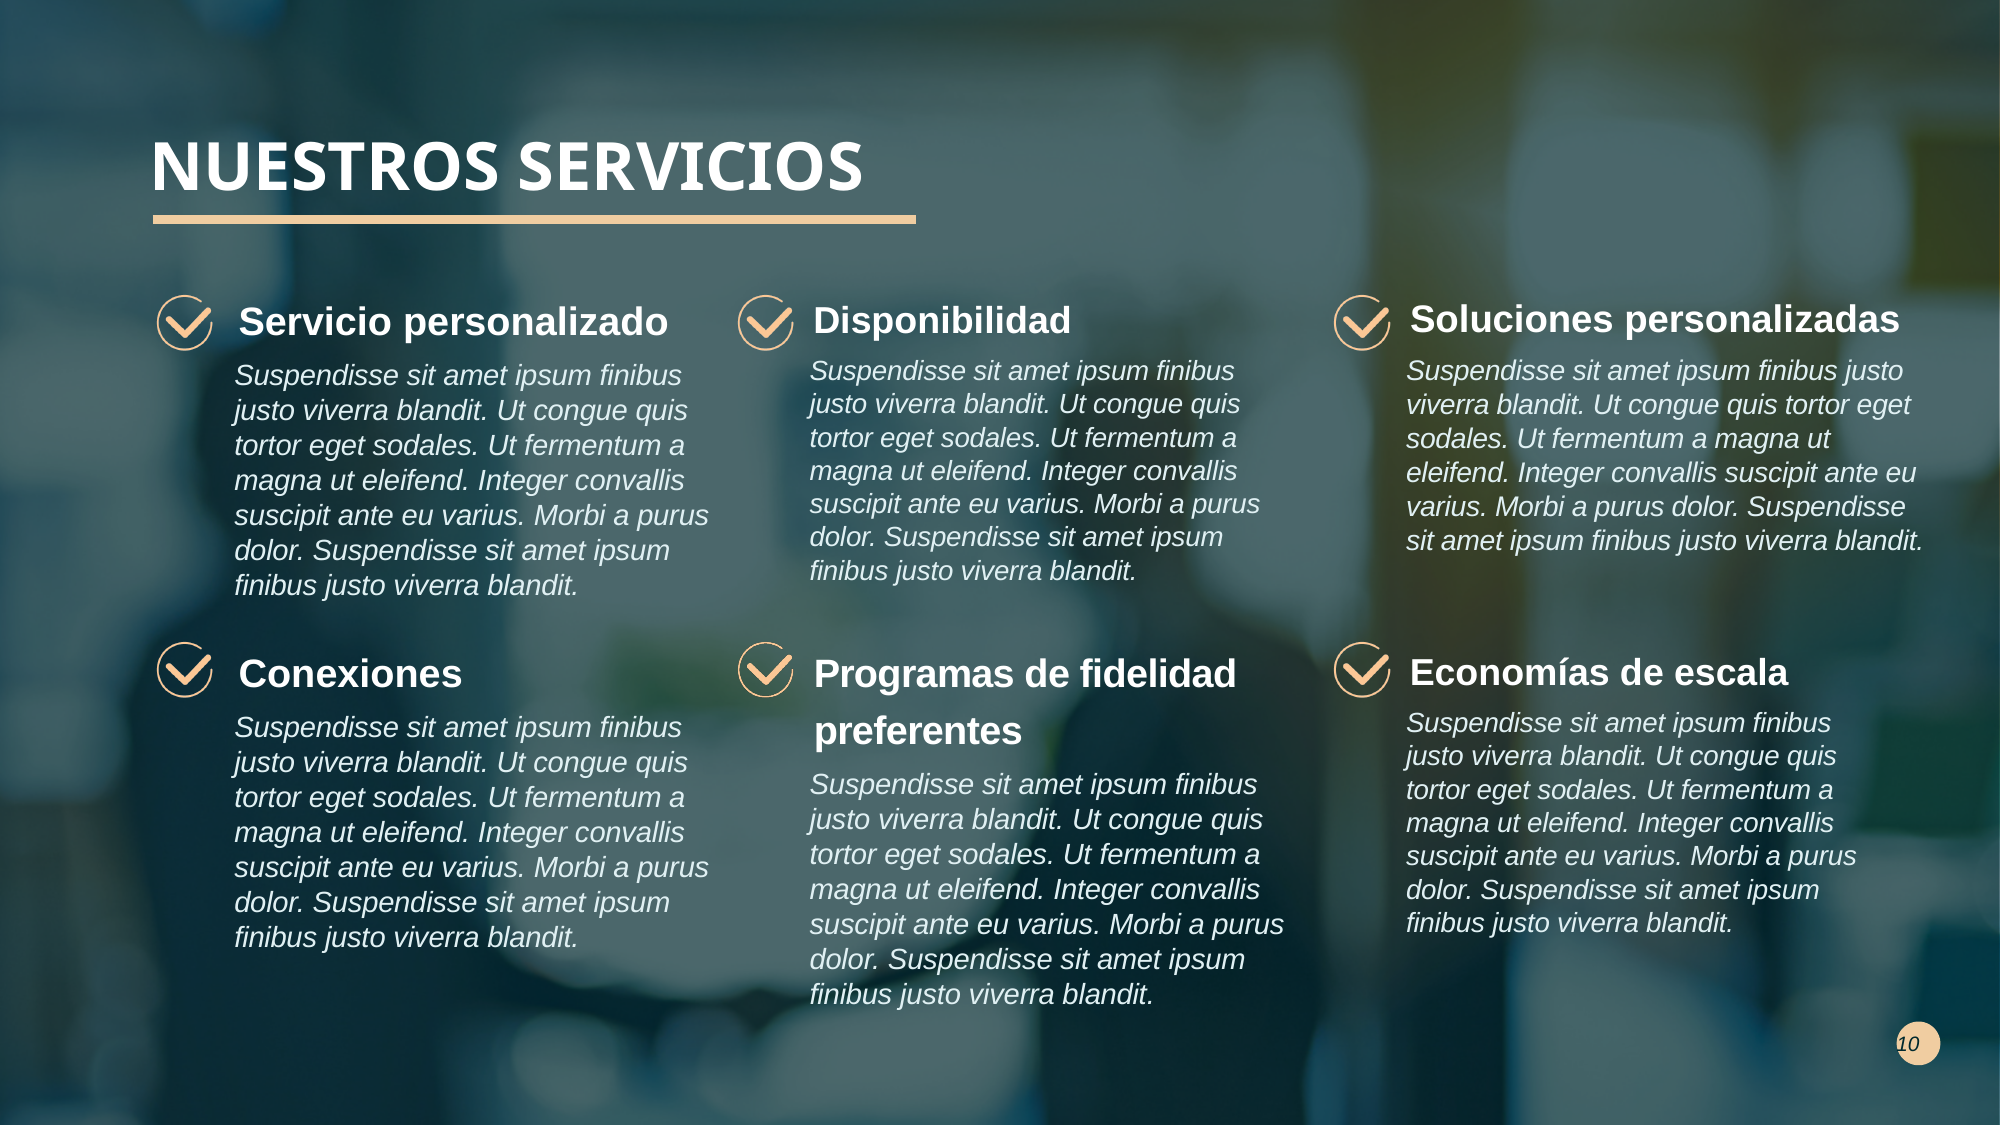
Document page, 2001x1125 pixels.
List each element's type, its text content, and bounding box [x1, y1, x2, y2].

list Disponibilidad Suspendisse sit amet ipsum finibus justo viverra blandit. Ut congue quis tortor eget sodales. Ut fermentum a magna ut eleifend. Integer convallis suscipit ante eu varius. Morbi a purus dolor. Suspendisse sit amet ipsum finibus justo viverra blandit. [794, 279, 1312, 595]
text_box [0, 0, 2000, 1125]
list Economías de escala Suspendisse sit amet ipsum finibus justo viverra blandit. Ut congue quis tortor eget sodales. Ut fermentum a magna ut eleifend. Integer convallis suscipit ante eu varius. Morbi a purus dolor. Suspendisse sit amet ipsum finibus justo viverra blandit. [1390, 631, 1908, 947]
picture [718, 622, 813, 717]
list Soluciones personalizadas Suspendisse sit amet ipsum finibus justo viverra blandit. Ut congue quis tortor eget sodales. Ut fermentum a magna ut eleifend. Integer convallis suscipit ante eu varius. Morbi a purus dolor. Suspendisse sit amet ipsum finibus justo viverra blandit. [1390, 277, 1942, 593]
text_box 5 [1881, 1012, 1940, 1073]
picture [137, 622, 232, 717]
picture [718, 275, 813, 370]
list Conexiones Suspendisse sit amet ipsum finibus justo viverra blandit. Ut congue quis tortor eget sodales. Ut fermentum a magna ut eleifend. Integer convallis suscipit ante eu varius. Morbi a purus dolor. Suspendisse sit amet ipsum finibus justo viverra blandit. [219, 631, 755, 1022]
list Servicio personalizado Suspendisse sit amet ipsum finibus justo viverra blandit. Ut congue quis tortor eget sodales. Ut fermentum a magna ut eleifend. Integer convallis suscipit ante eu varius. Morbi a purus dolor. Suspendisse sit amet ipsum finibus justo viverra blandit. [219, 279, 736, 631]
list Programas de fidelidad preferentes Suspendisse sit amet ipsum finibus justo viverra blandit. Ut congue quis tortor eget sodales. Ut fermentum a magna ut eleifend. Integer convallis suscipit ante eu varius. Morbi a purus dolor. Suspendisse sit amet ipsum finibus justo viverra blandit. [794, 631, 1333, 1052]
picture [1314, 622, 1410, 717]
picture [1314, 275, 1410, 370]
title NUESTROS SERVICIOS [134, 59, 1860, 278]
picture [137, 275, 232, 370]
